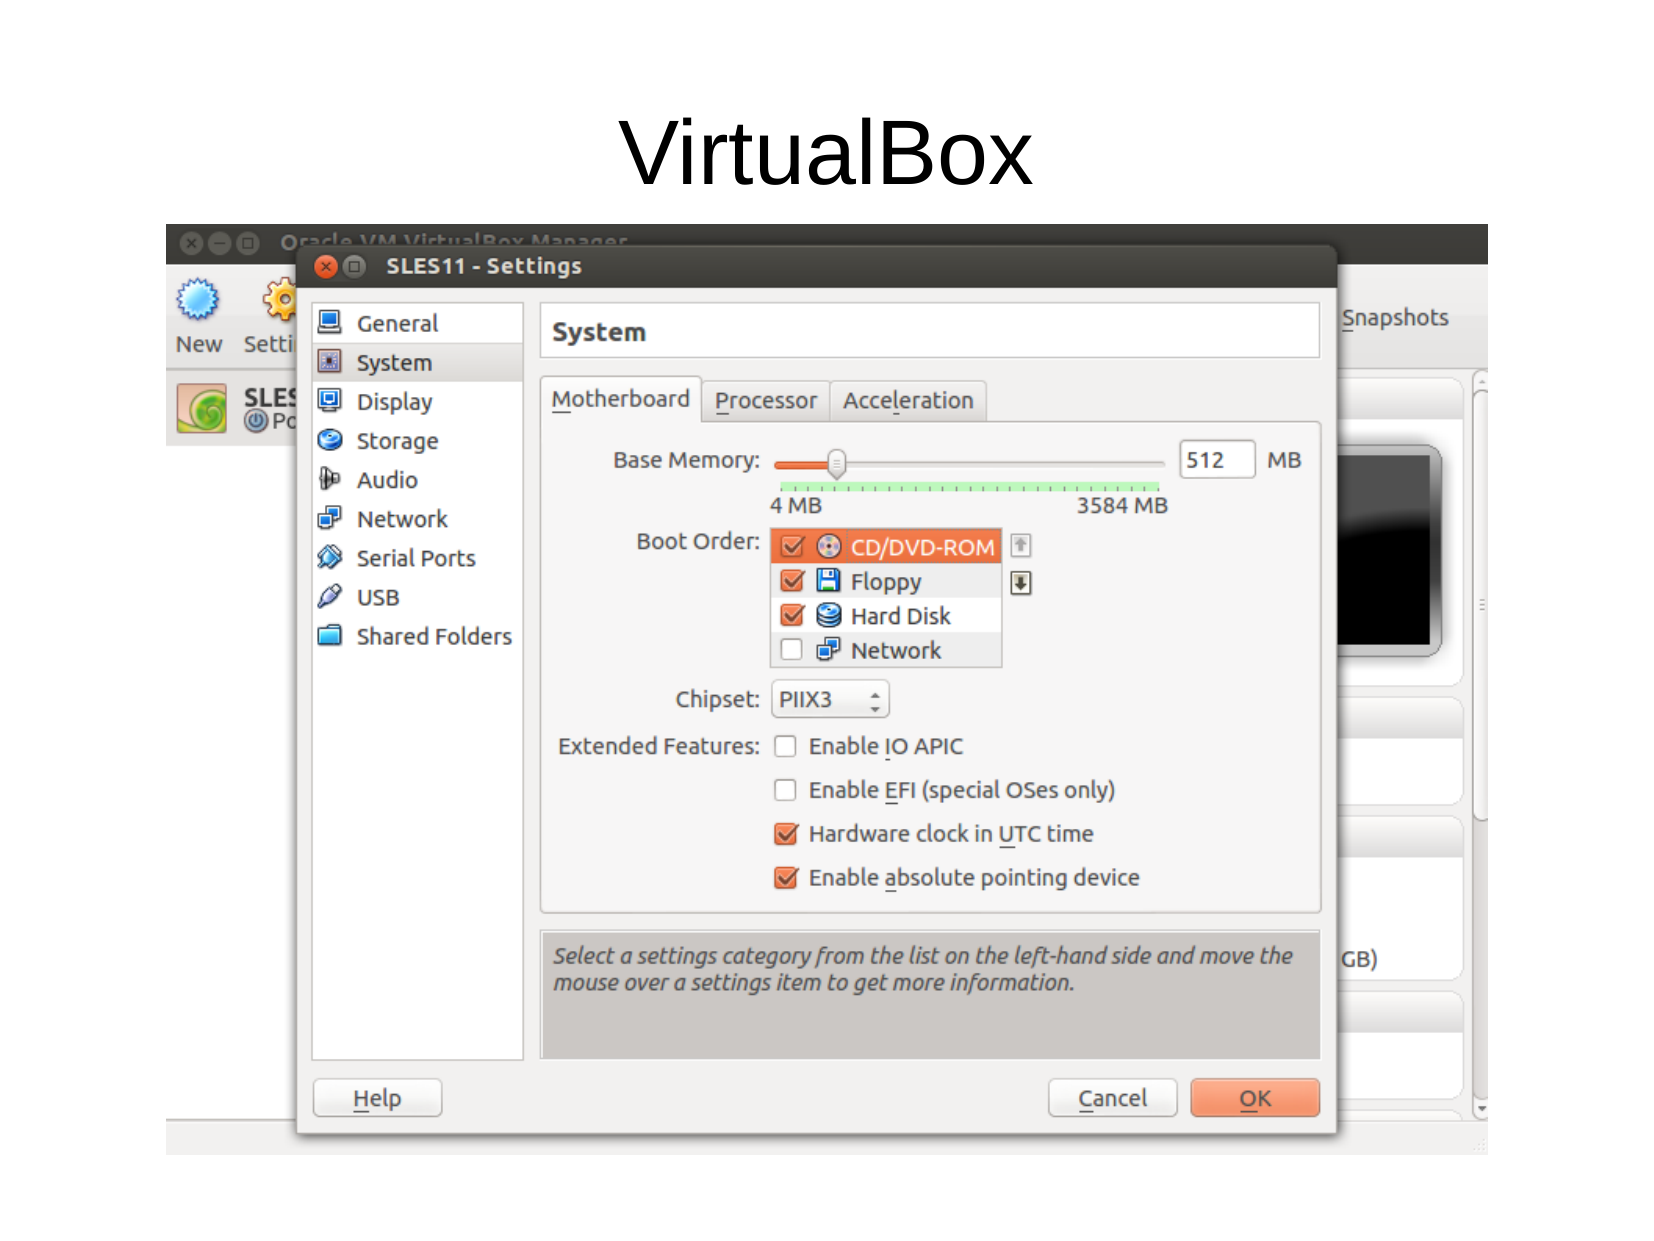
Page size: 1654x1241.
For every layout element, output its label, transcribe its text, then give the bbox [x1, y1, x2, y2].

title VirtualBox [82, 49, 1571, 257]
picture [166, 224, 1488, 1155]
